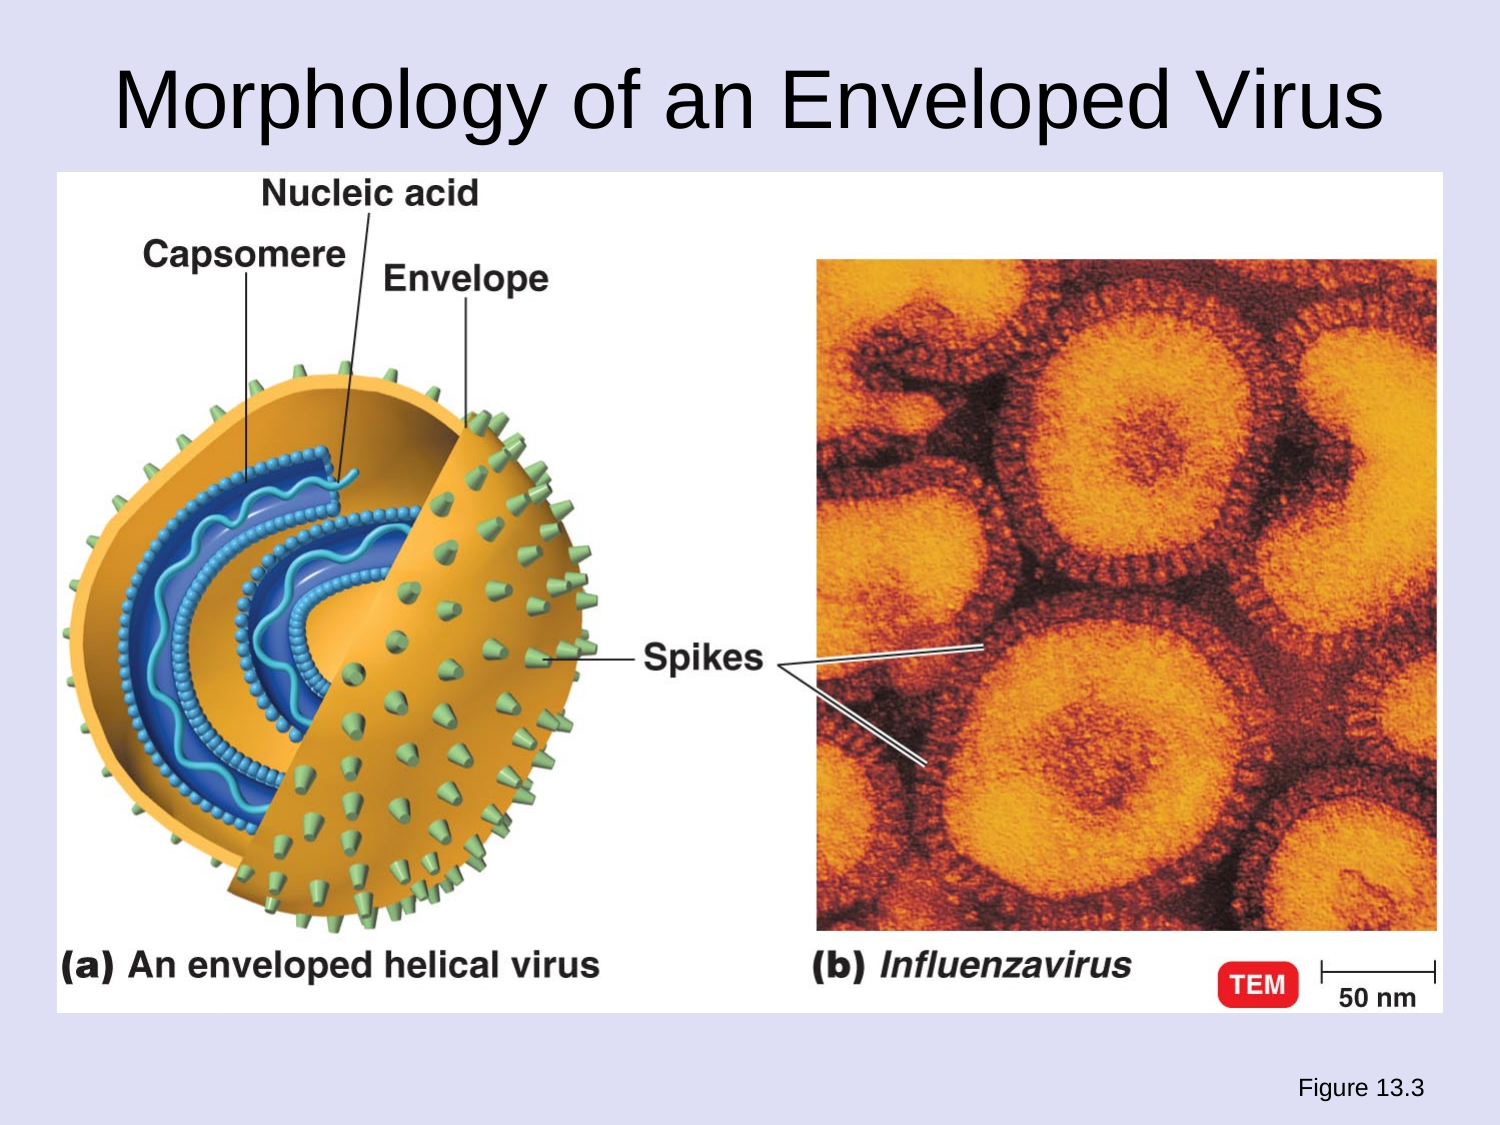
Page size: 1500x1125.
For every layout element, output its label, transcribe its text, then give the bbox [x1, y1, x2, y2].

title Morphology of an Enveloped Virus [75, 45, 1426, 172]
picture [56, 172, 1443, 1013]
text_box Figure 13.3 [1283, 1063, 1484, 1109]
